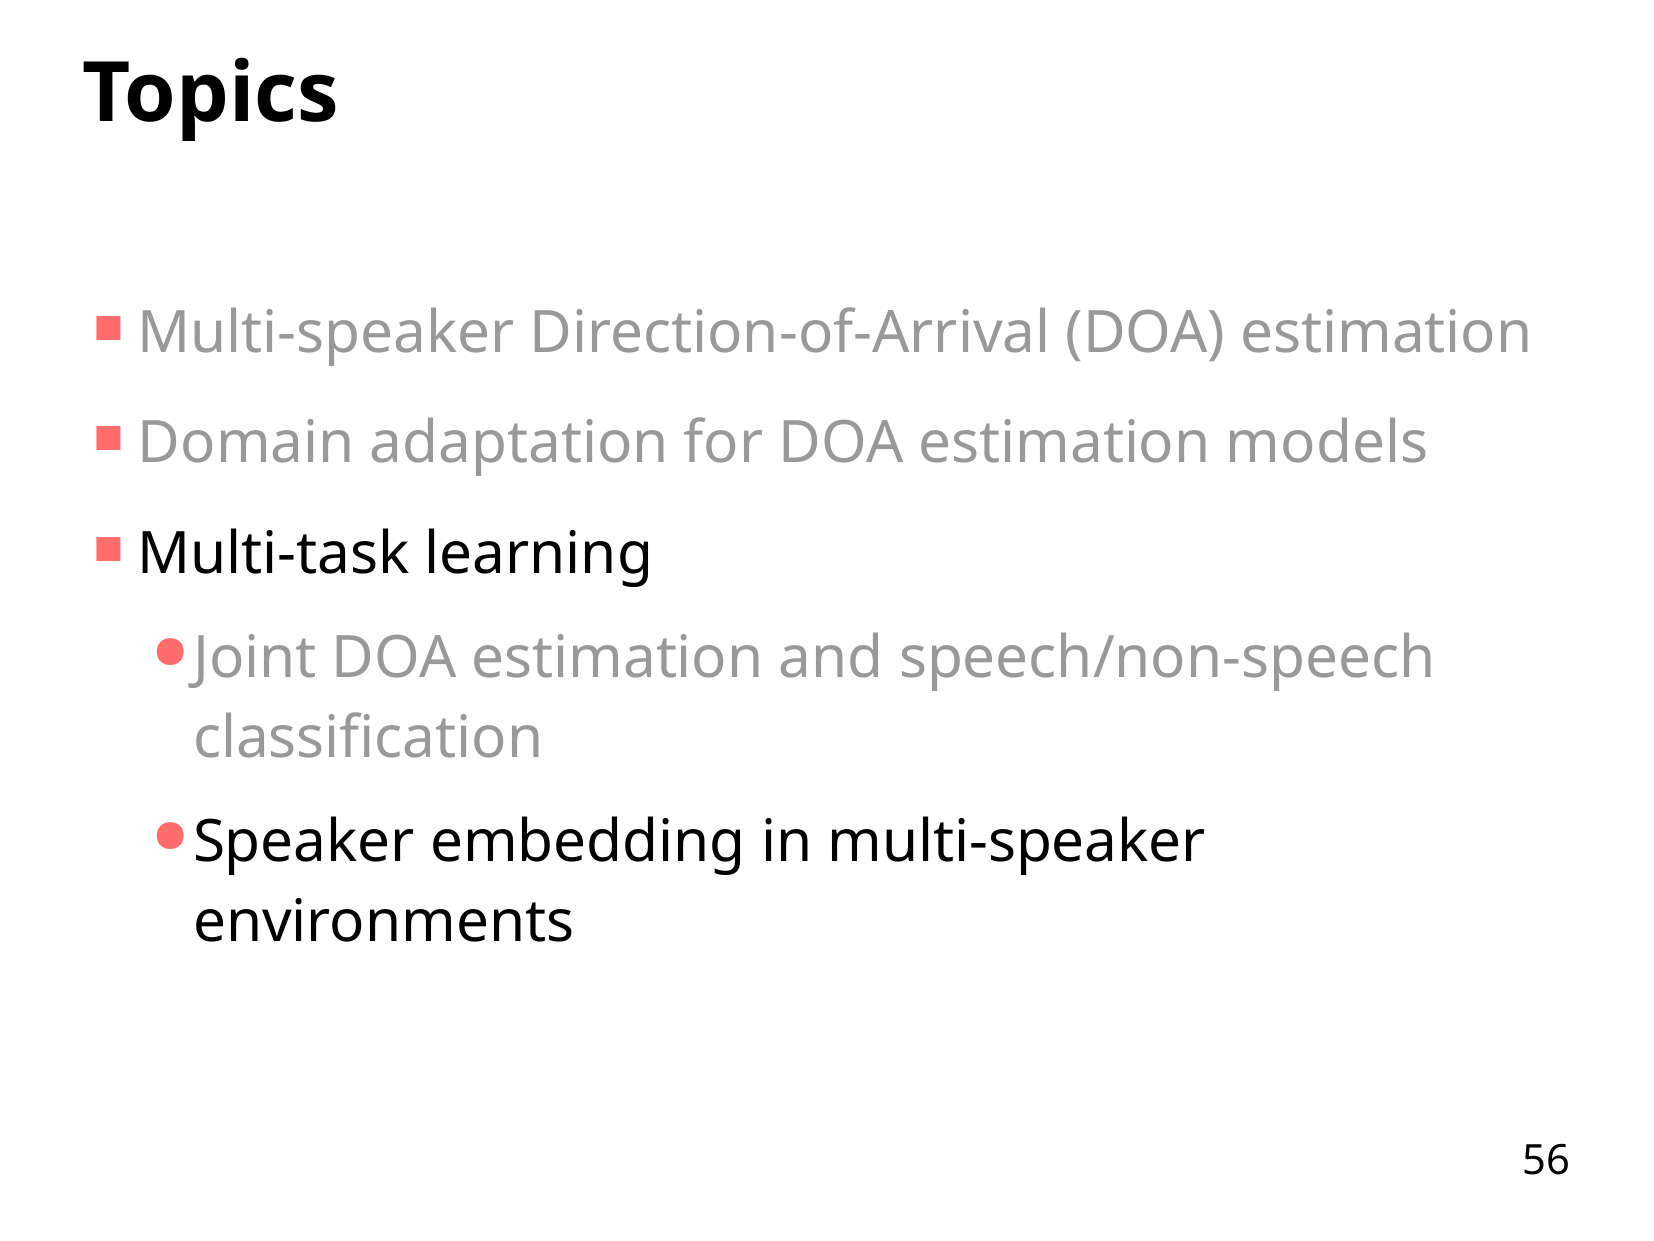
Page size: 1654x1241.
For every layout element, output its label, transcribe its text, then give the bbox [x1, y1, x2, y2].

list Multi-speaker Direction-of-Arrival (DOA) estimation Domain adaptation for DOA estimation models Multi-task learning Joint DOA estimation and speech/non-speech classification Speaker embedding in multi-speaker environments [82, 290, 1571, 1010]
title Topics [82, 37, 1571, 143]
